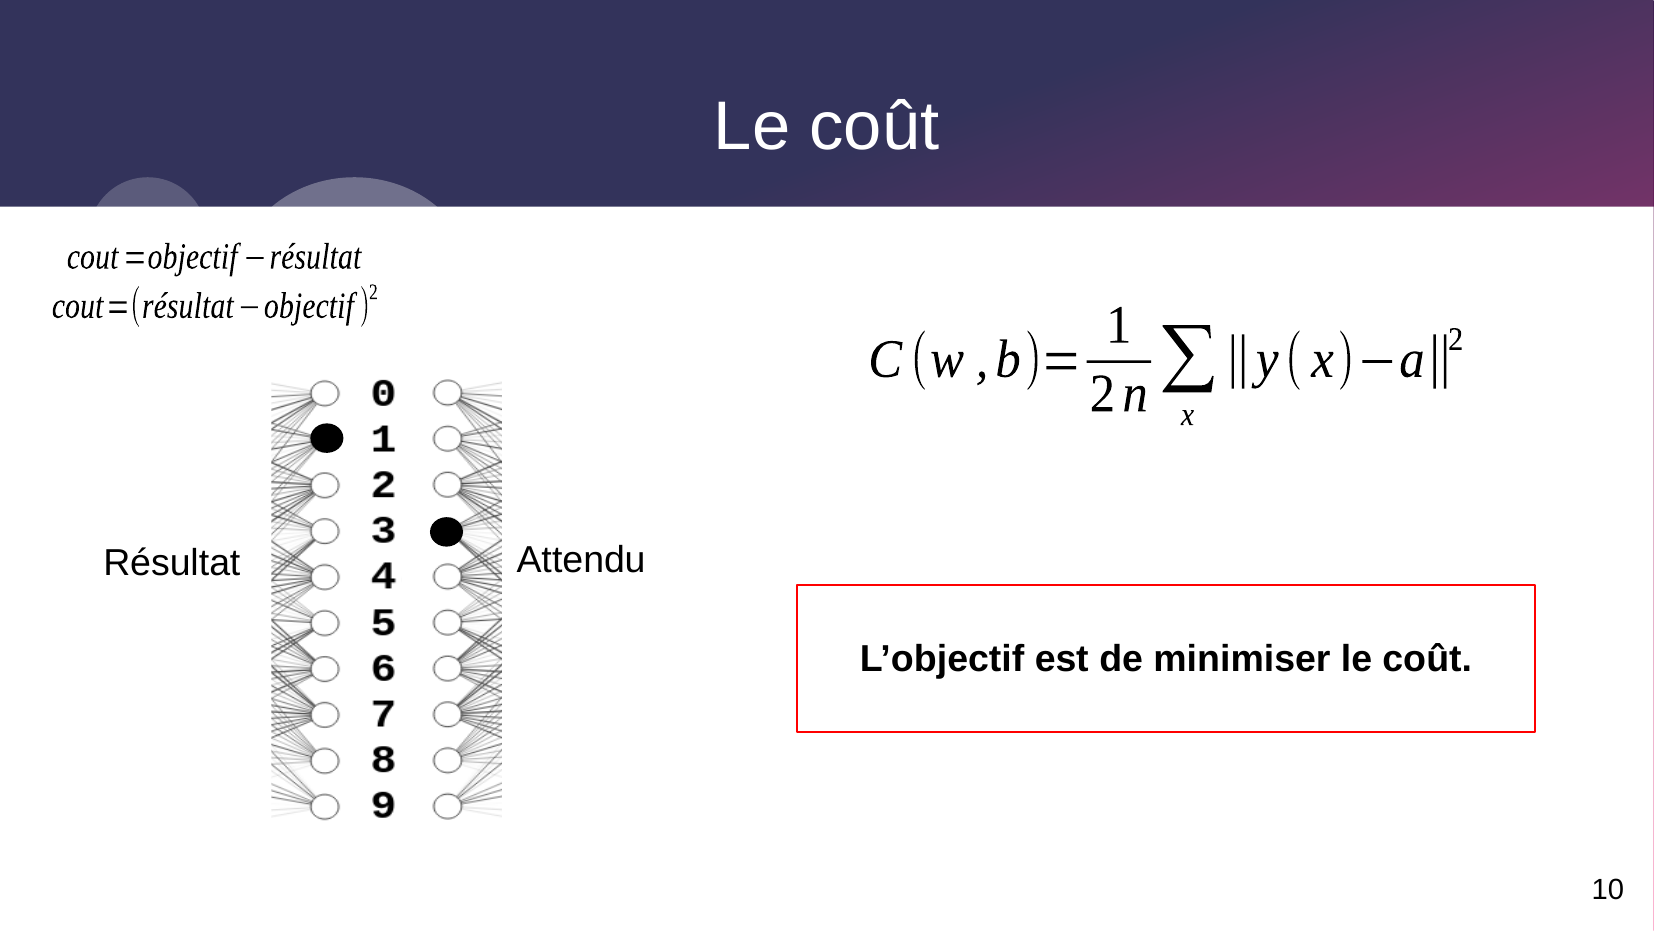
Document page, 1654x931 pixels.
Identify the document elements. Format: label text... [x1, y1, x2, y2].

text_box [1027, 330, 1038, 390]
text_box [1180, 410, 1194, 426]
text_box [330, 247, 339, 269]
text_box [96, 296, 104, 319]
text_box [270, 251, 282, 269]
text_box Attendu [501, 531, 739, 589]
text_box [311, 424, 342, 452]
text_box [914, 330, 925, 390]
text_box [1091, 375, 1113, 412]
text_box [229, 242, 241, 277]
text_box [280, 292, 293, 319]
text_box [186, 251, 199, 269]
text_box [52, 300, 65, 319]
text_box [1251, 351, 1279, 389]
text_box [330, 296, 338, 319]
title Le coût [88, 44, 1565, 207]
text_box [294, 251, 306, 269]
text_box [195, 292, 202, 318]
text_box [354, 247, 362, 269]
text_box L’objectif est de minimiser le coût. [797, 585, 1536, 732]
text_box [1162, 325, 1214, 393]
text_box [1046, 352, 1077, 357]
text_box [81, 300, 94, 319]
text_box [282, 251, 294, 269]
text_box Résultat [88, 533, 296, 591]
text_box [338, 251, 352, 269]
text_box [203, 296, 211, 319]
text_box [174, 251, 185, 277]
text_box [871, 340, 903, 378]
text_box [931, 351, 964, 378]
text_box [163, 242, 177, 269]
text_box [226, 296, 235, 319]
text_box [180, 300, 193, 319]
text_box [1110, 306, 1129, 343]
text_box [369, 284, 377, 300]
text_box [264, 300, 278, 319]
text_box [96, 251, 109, 269]
text_box [80, 251, 95, 269]
text_box [322, 242, 329, 269]
text_box [997, 339, 1020, 378]
text_box [977, 371, 986, 386]
text_box [307, 251, 320, 269]
text_box [316, 300, 329, 319]
text_box [288, 242, 296, 249]
text_box [1340, 330, 1351, 390]
text_box [338, 300, 344, 318]
text_box [111, 247, 119, 269]
text_box [431, 518, 462, 546]
text_box [361, 286, 368, 327]
text_box [161, 292, 168, 298]
text_box [167, 300, 178, 319]
text_box [1449, 328, 1462, 350]
text_box [1046, 366, 1077, 370]
text_box [154, 300, 167, 319]
text_box [211, 300, 225, 319]
text_box [1400, 351, 1423, 378]
text_box [1289, 330, 1300, 390]
text_box [148, 251, 162, 269]
picture [271, 354, 502, 839]
text_box [133, 286, 139, 327]
text_box [200, 247, 228, 269]
text_box [67, 251, 80, 269]
text_box [345, 291, 358, 326]
text_box [1124, 385, 1146, 412]
text_box [1310, 351, 1334, 377]
text_box [1443, 334, 1447, 389]
text_box [303, 300, 315, 319]
text_box [290, 300, 301, 326]
text_box [65, 300, 80, 319]
text_box [1241, 334, 1245, 389]
text_box [143, 300, 154, 318]
